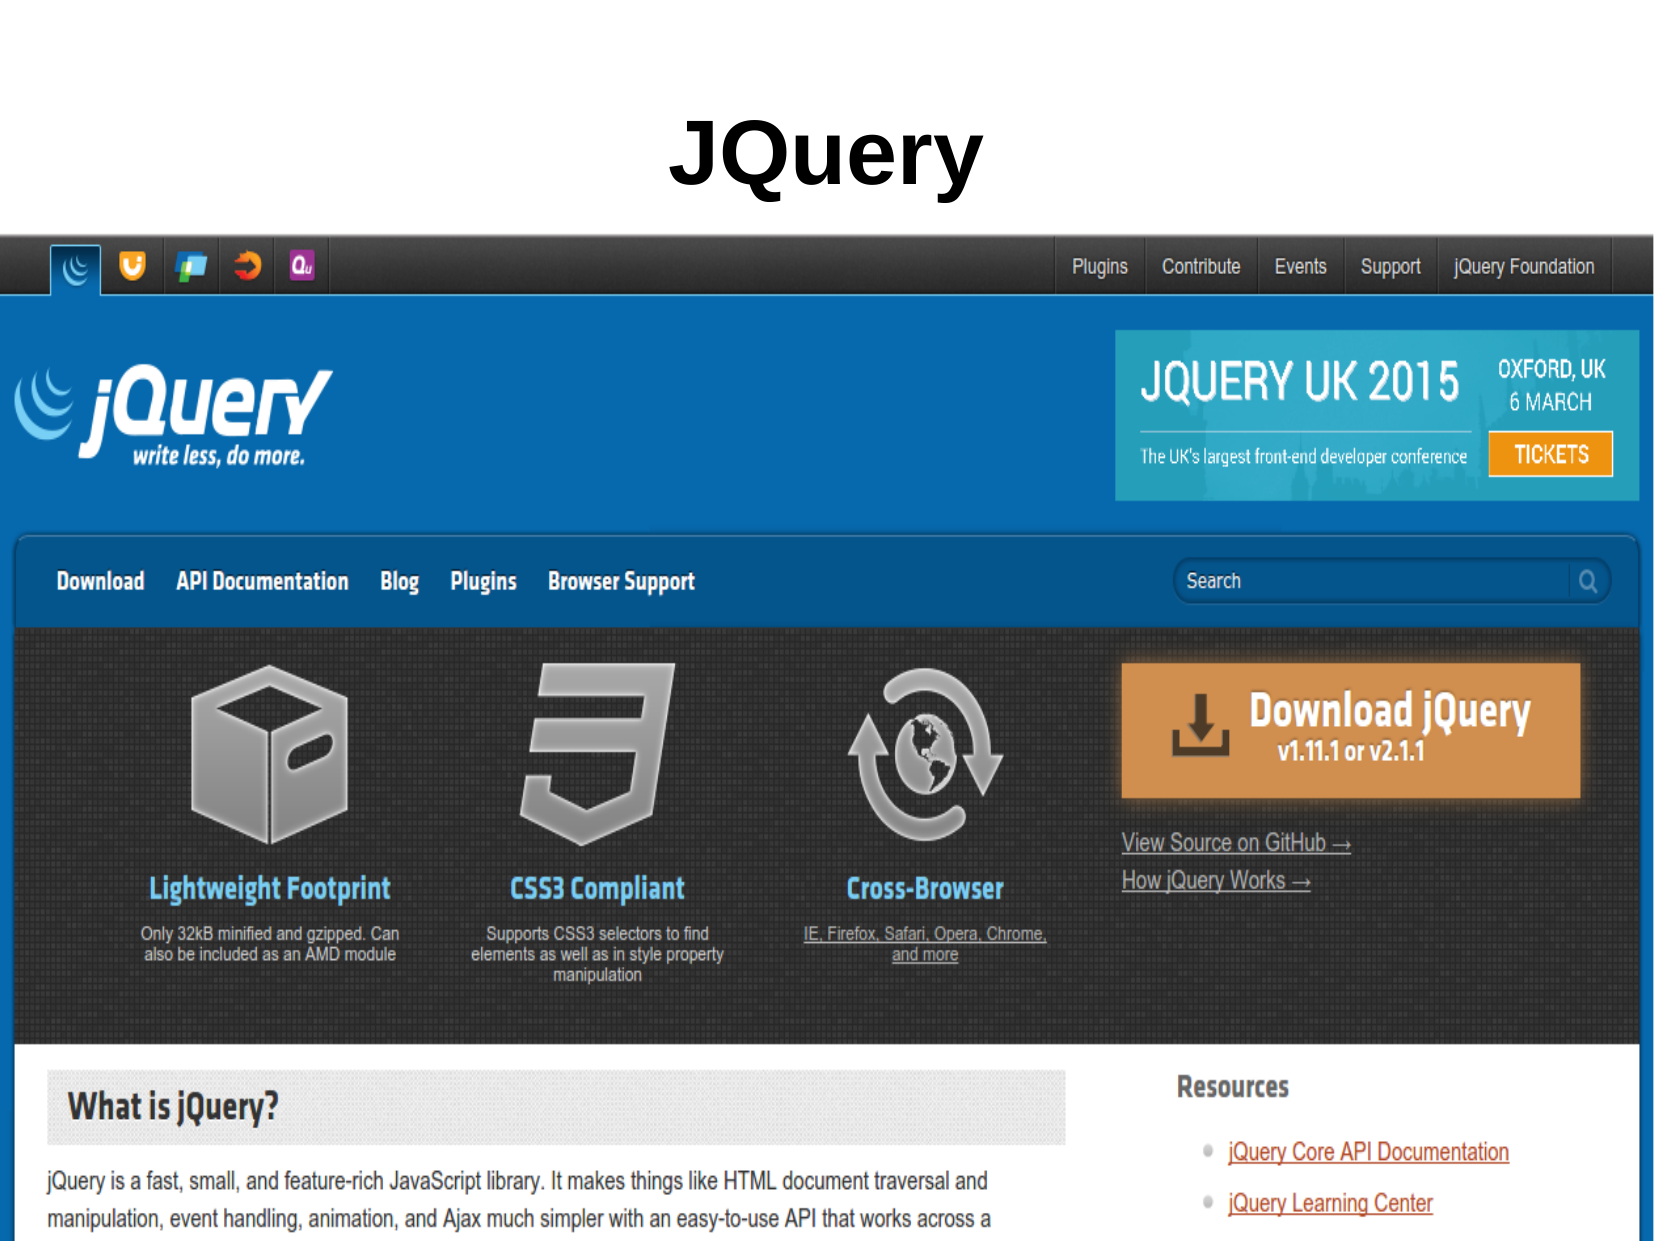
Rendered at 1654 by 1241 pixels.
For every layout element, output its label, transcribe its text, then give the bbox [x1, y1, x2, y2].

title JQuery [82, 49, 1571, 233]
picture [0, 233, 1654, 1241]
